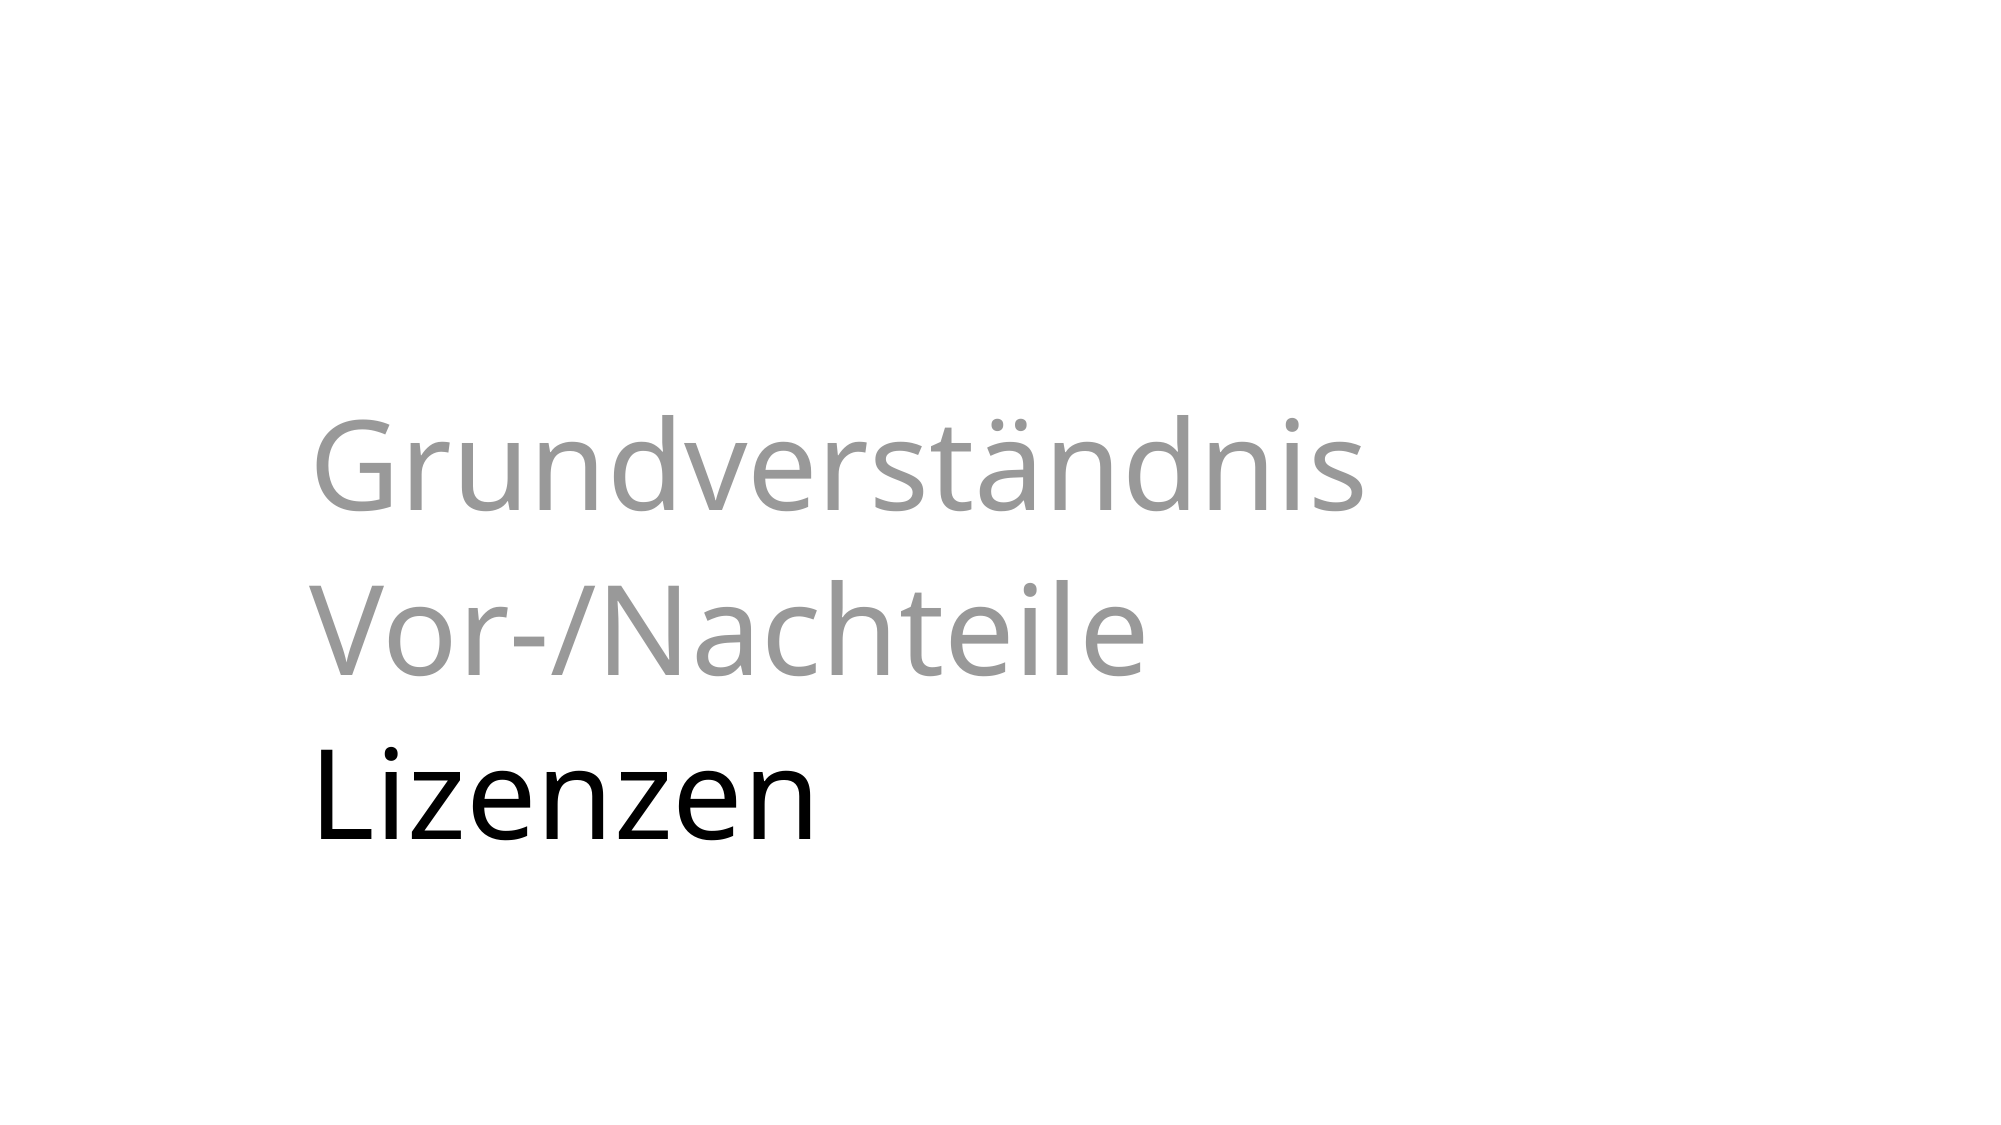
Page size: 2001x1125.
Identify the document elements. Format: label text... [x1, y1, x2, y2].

list Grundverständnis Vor-/Nachteile Lizenzen [295, 0, 2000, 1125]
